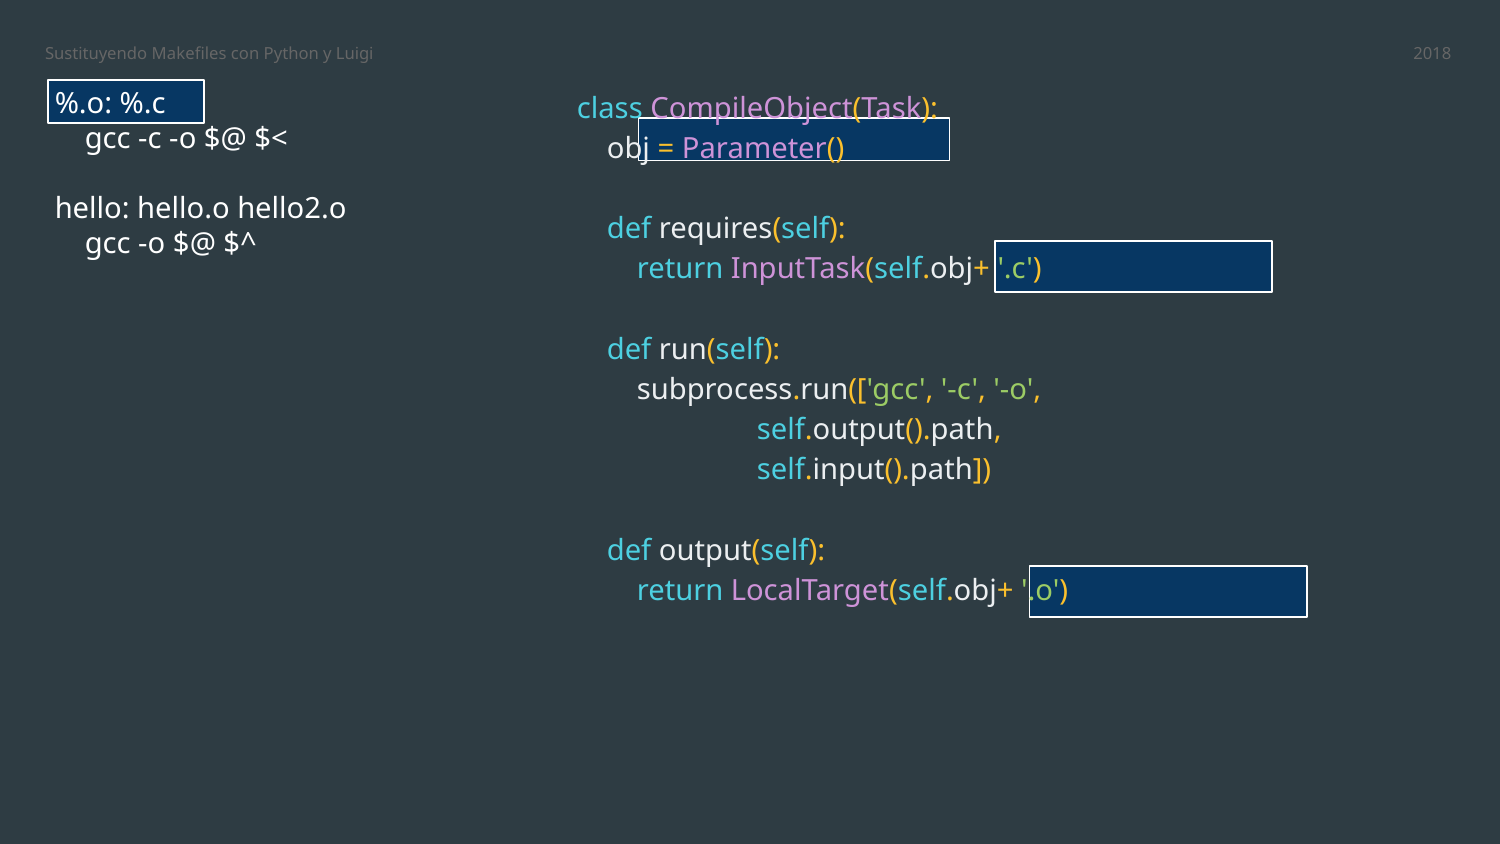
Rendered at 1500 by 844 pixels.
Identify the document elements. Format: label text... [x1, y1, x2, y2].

list class CompileObject(Task): obj = Parameter() def requires(self): return InputTask(self.obj+ '.c') def run(self): subprocess.run(['gcc', '-c', '-o', self.output().path, self.input().path]) def output(self): return LocalTarget(self.obj+ '.o') [561, 69, 1444, 803]
list %.o: %.c gcc -c -o $@ $< hello: hello.o hello2.o gcc -o $@ $^ [39, 69, 551, 562]
